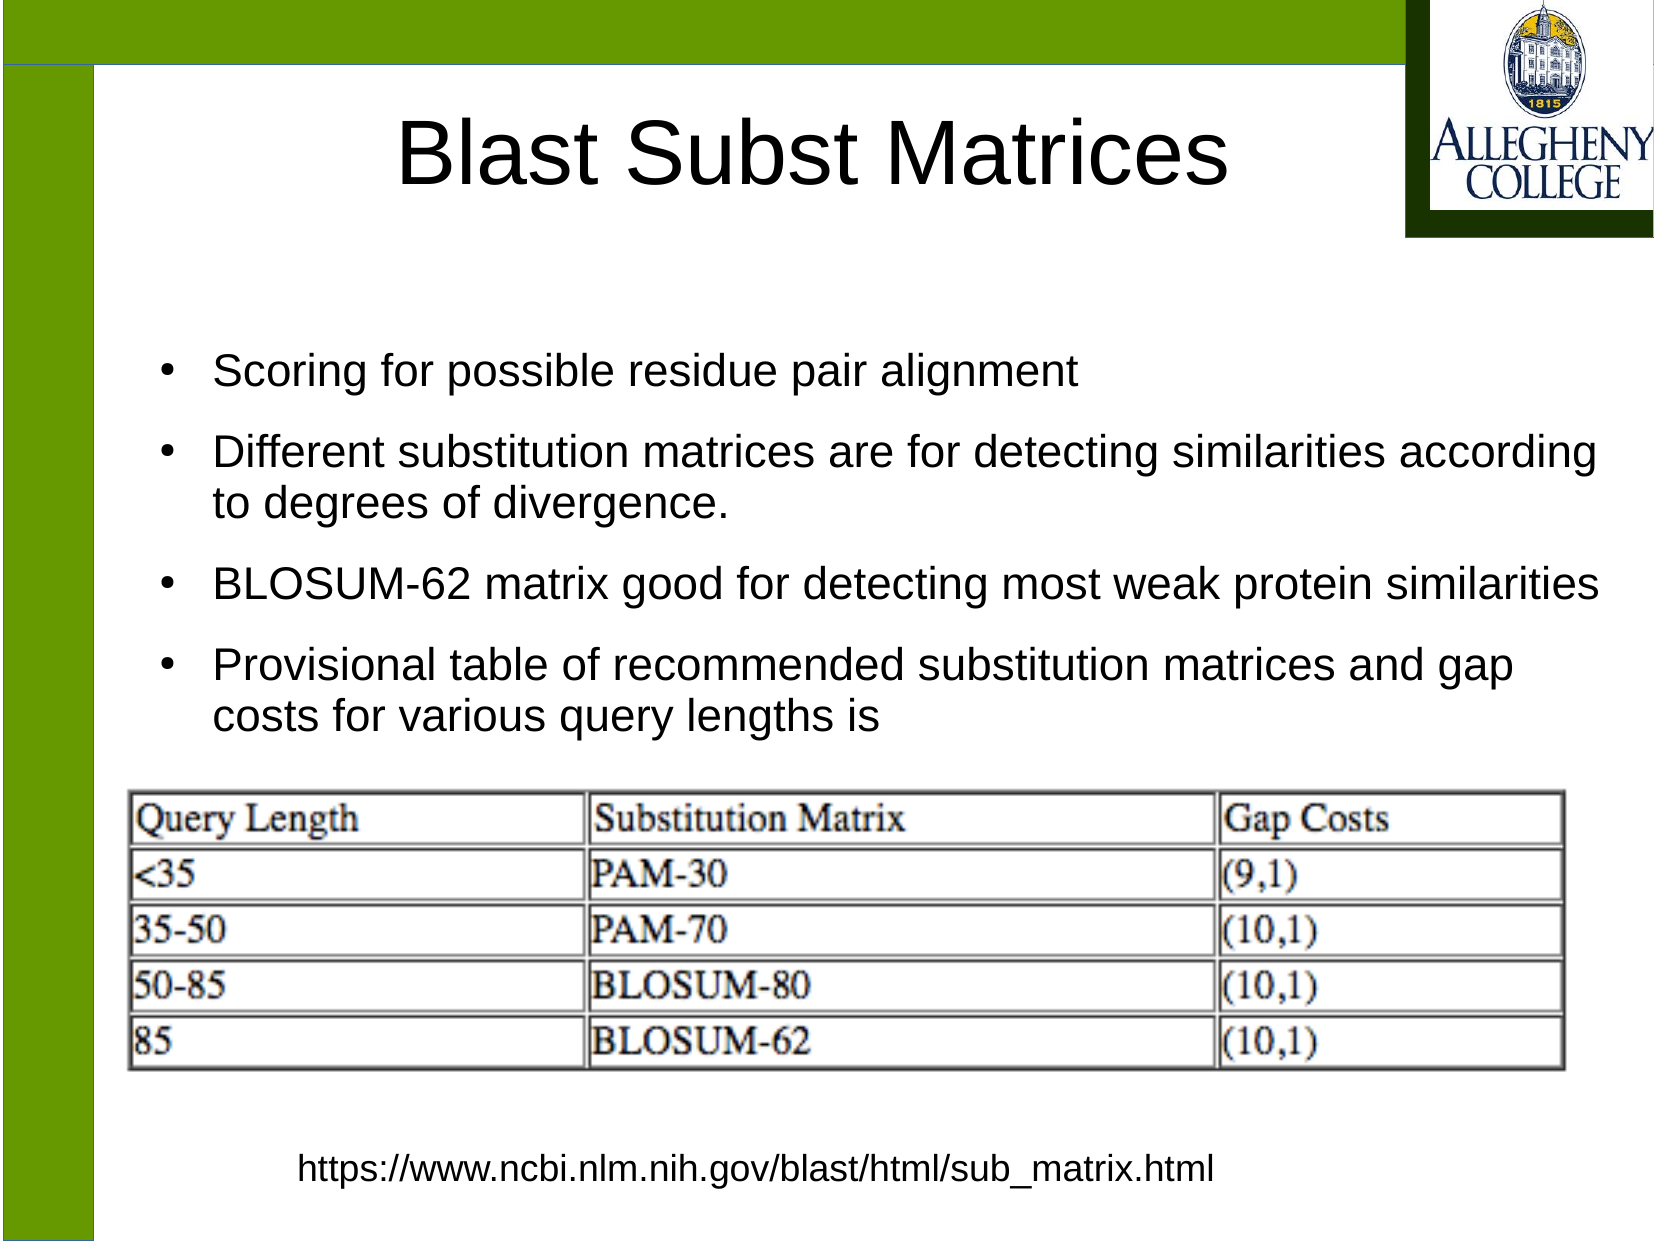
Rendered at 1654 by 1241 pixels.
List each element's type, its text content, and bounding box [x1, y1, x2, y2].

text_box [3, 0, 1654, 1241]
picture [120, 768, 1575, 1083]
picture [1430, 0, 1654, 210]
list Scoring for possible residue pair alignment Different substitution matrices are for detecting similarities according to degrees of divergence. BLOSUM-62 matrix good for detecting most weak protein similarities Provisional table of recommended substitution matrices and gap costs for various query lengths is [141, 345, 1630, 1065]
title Blast Subst Matrices [112, 65, 1515, 257]
text_box https://www.ncbi.nlm.nih.gov/blast/html/sub_matrix.html [282, 1140, 1231, 1239]
